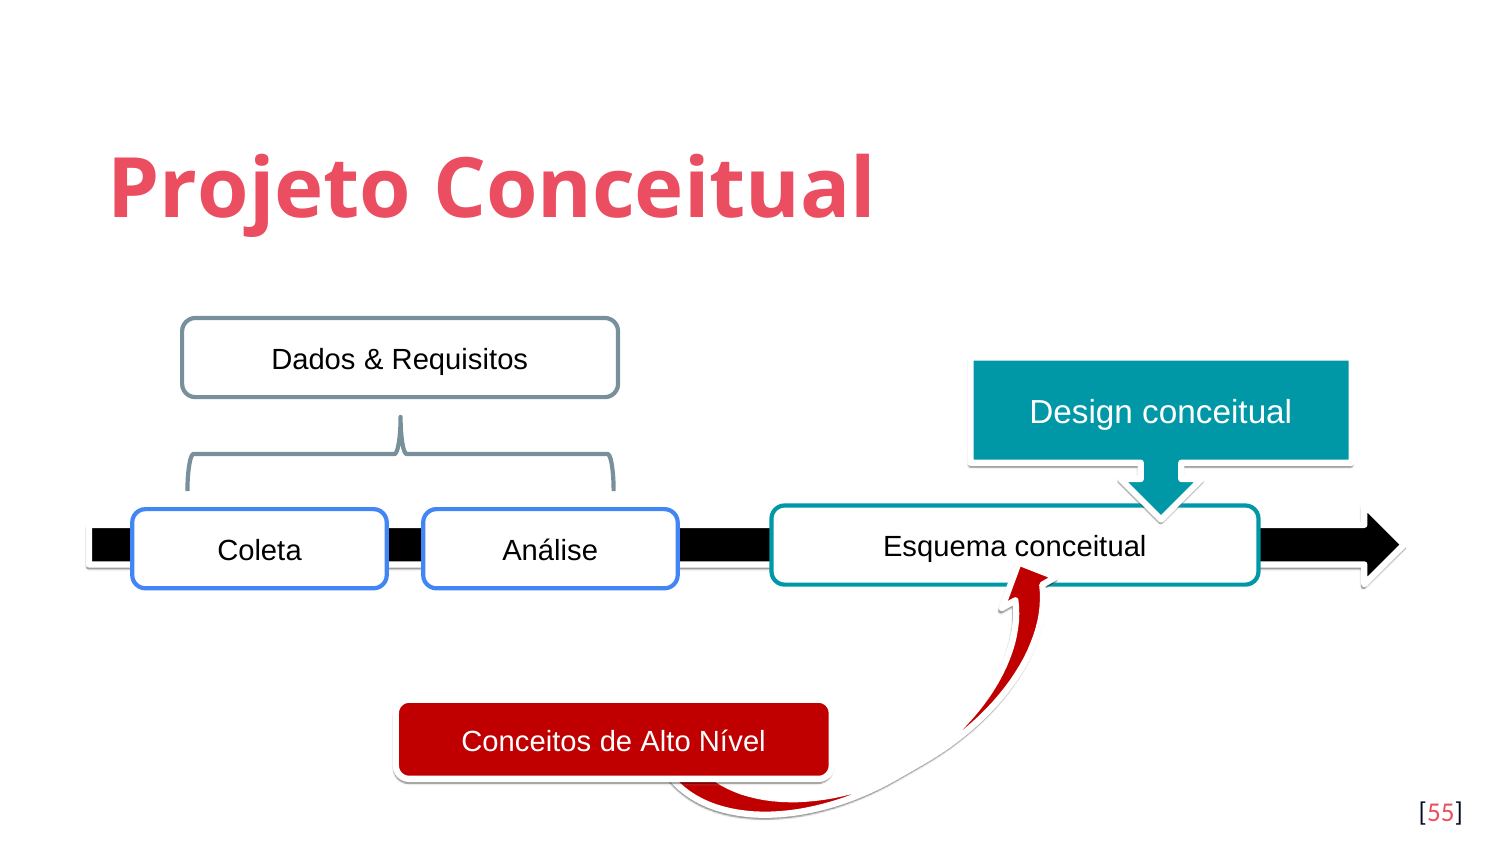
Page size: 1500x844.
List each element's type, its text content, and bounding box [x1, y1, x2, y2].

text_box Dados & Requisitos [182, 317, 619, 398]
slide_number [55] [1403, 779, 1494, 844]
text_box Projeto Conceitual [92, 104, 1408, 243]
text_box [678, 524, 771, 565]
text_box Esquema conceitual [771, 505, 1259, 585]
text_box Conceitos de Alto Nível [395, 699, 832, 779]
text_box Análise [423, 509, 678, 589]
text_box [1259, 505, 1404, 585]
text_box Design conceitual [970, 357, 1352, 520]
text_box [88, 524, 132, 565]
text_box Coleta [132, 509, 387, 589]
text_box [672, 562, 1056, 815]
text_box [387, 524, 423, 565]
text_box [187, 416, 614, 492]
